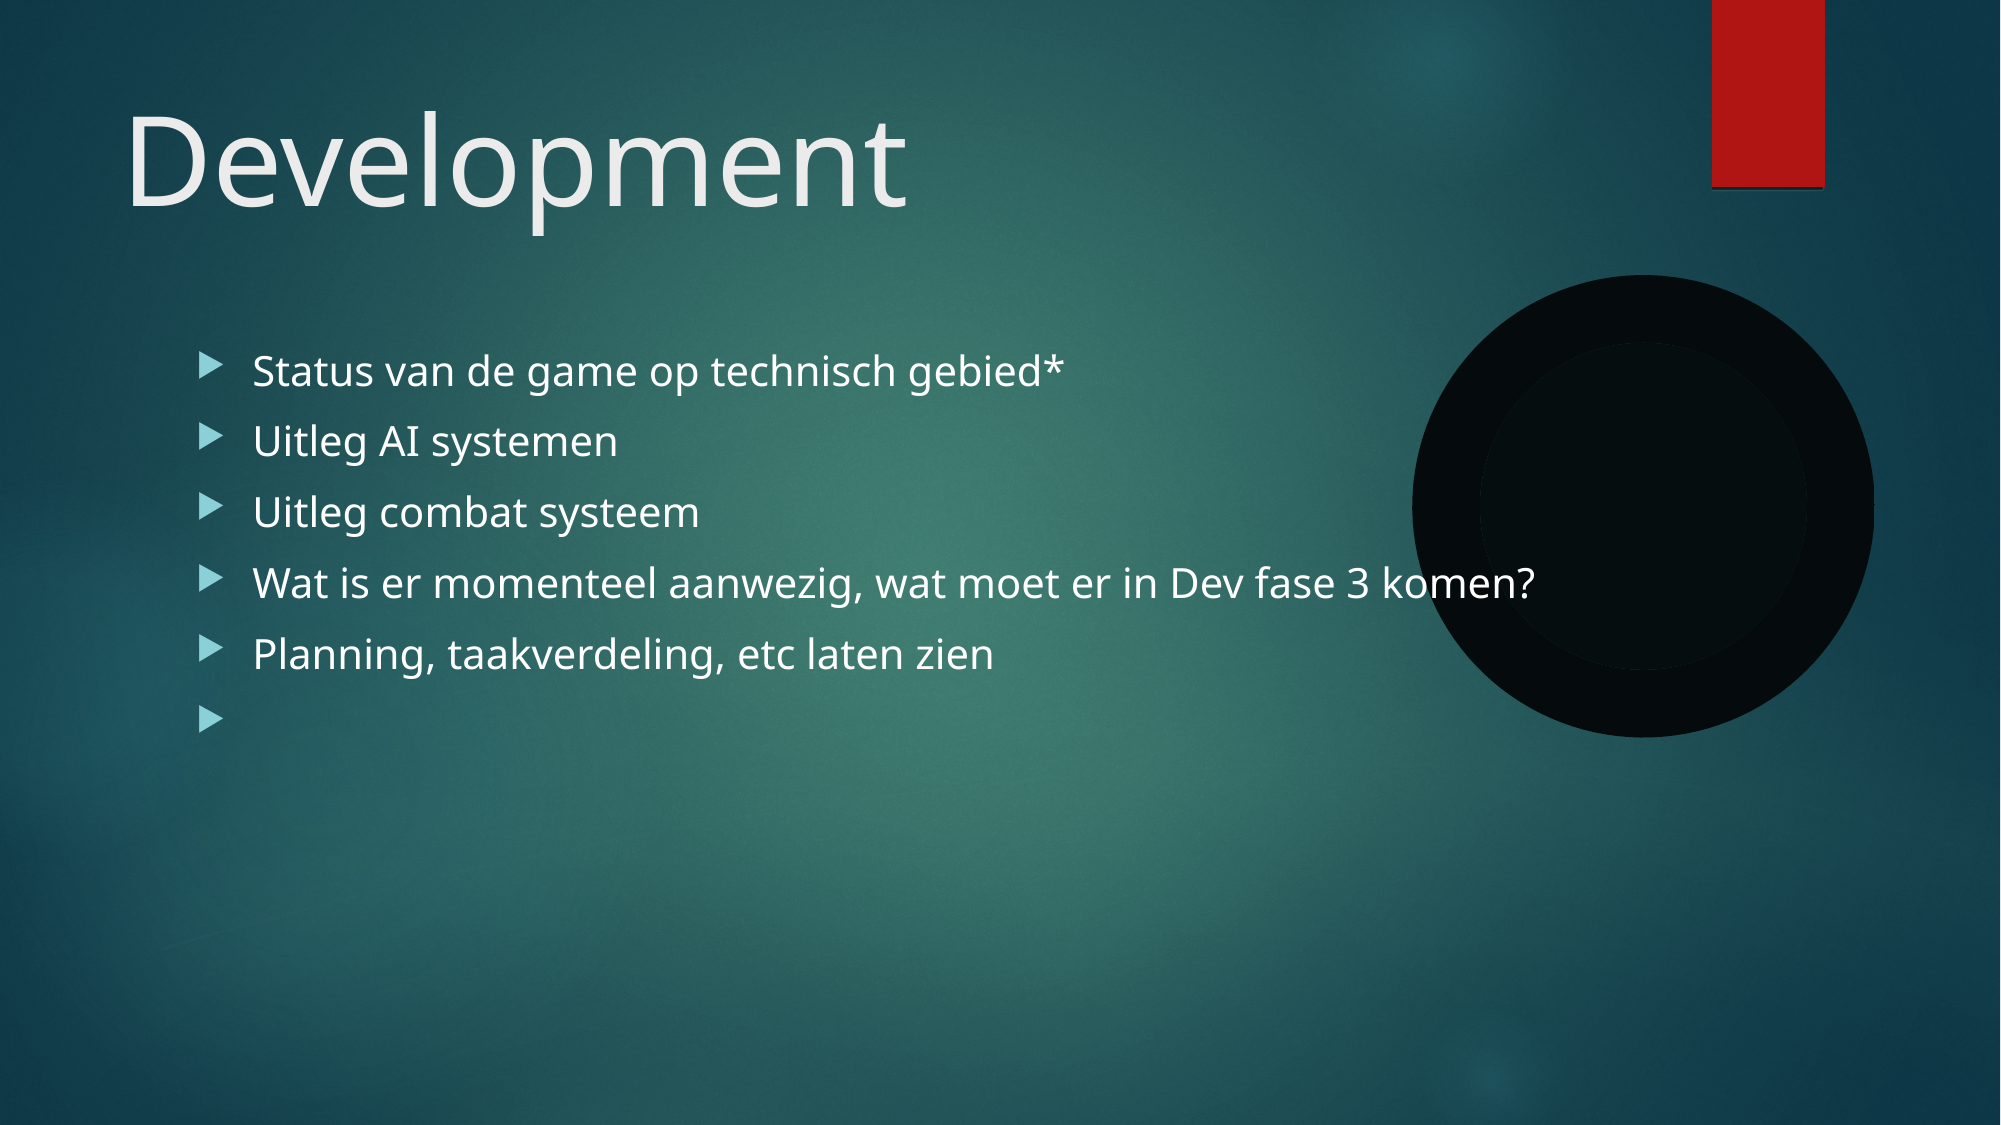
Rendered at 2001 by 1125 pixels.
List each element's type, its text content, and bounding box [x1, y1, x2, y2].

title Development [106, 74, 1649, 305]
list Status van de game op technisch gebied* Uitleg AI systemen Uitleg combat systeem Wat is er momenteel aanwezig, wat moet er in Dev fase 3 komen? Planning, taakverdeling, etc laten zien [181, 336, 1649, 1026]
